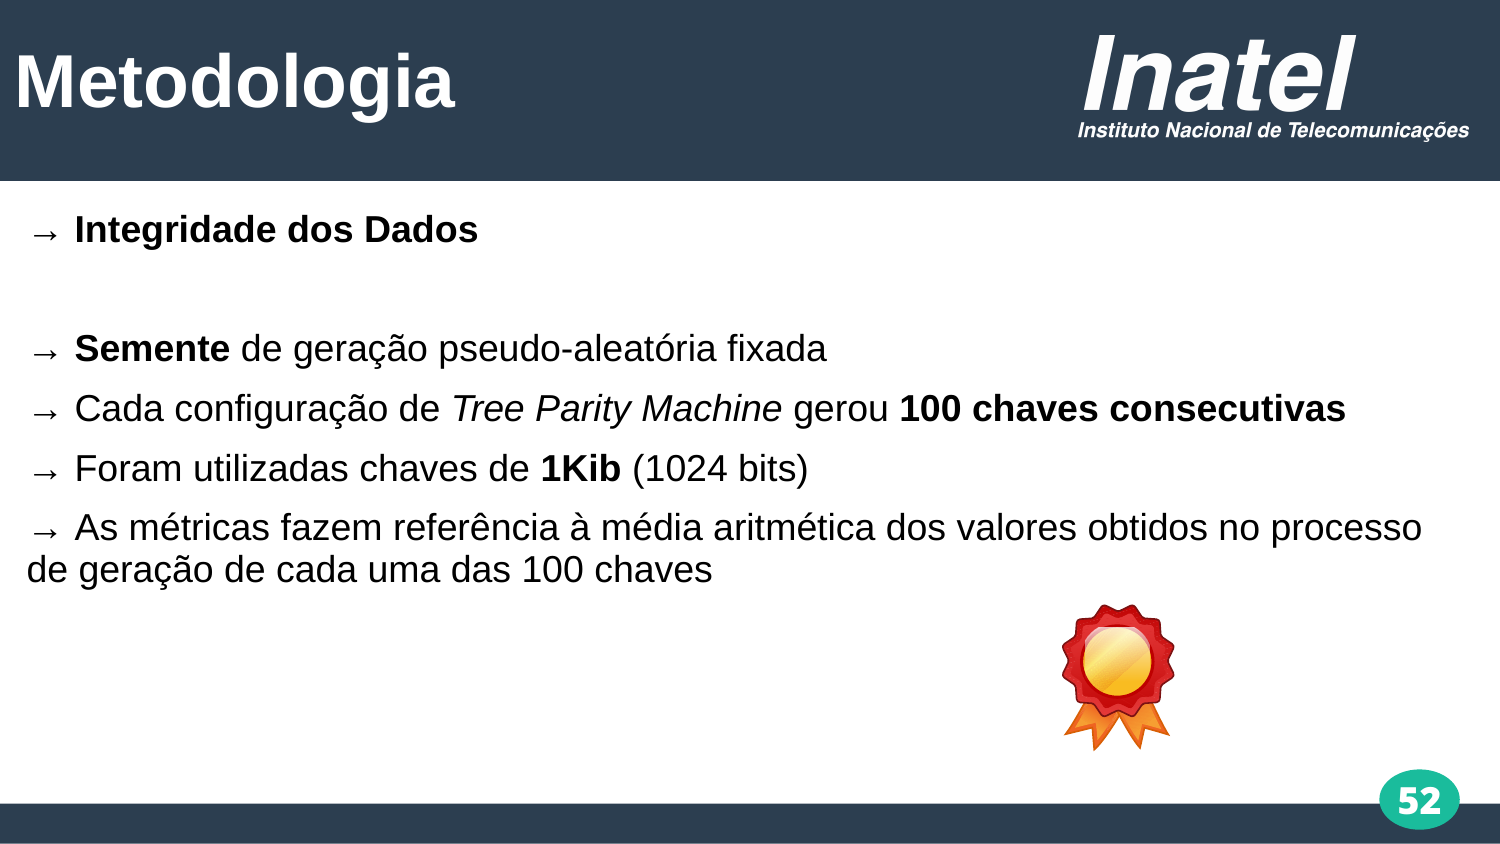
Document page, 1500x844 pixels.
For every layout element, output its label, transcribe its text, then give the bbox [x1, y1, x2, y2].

text_box Metodologia [0, 27, 1063, 136]
picture [1039, 598, 1198, 756]
text_box → Integridade dos Dados → Semente de geração pseudo-aleatória fixada → Cada configuração de Tree Parity Machine gerou 100 chaves consecutivas → Foram utilizadas chaves de 1Kib (1024 bits) → As métricas fazem referência à média aritmética dos valores obtidos no processo de geração de cada uma das 100 chaves [11, 200, 1477, 599]
picture [1078, 35, 1469, 142]
